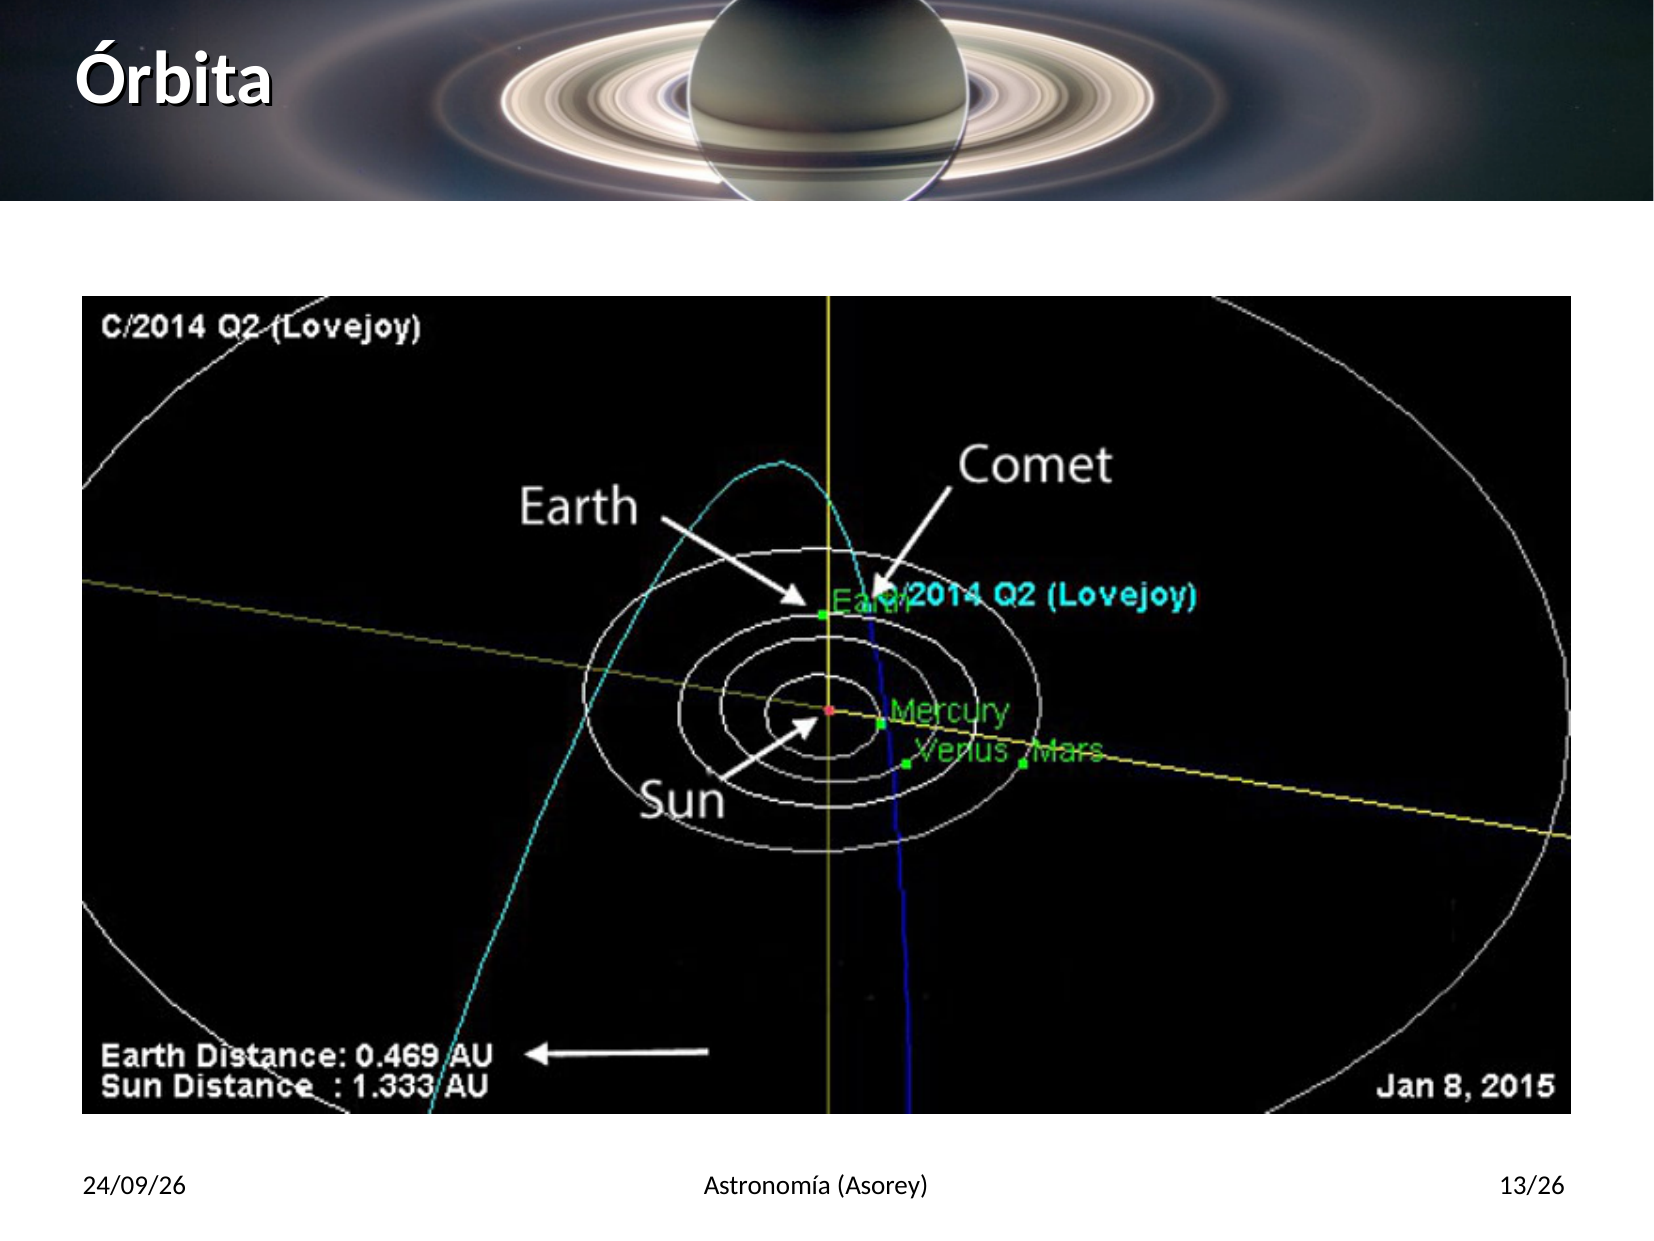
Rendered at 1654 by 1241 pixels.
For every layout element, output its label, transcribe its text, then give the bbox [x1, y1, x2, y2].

picture [82, 296, 1571, 1114]
title Órbita [75, 19, 1564, 151]
picture [0, 0, 1654, 201]
